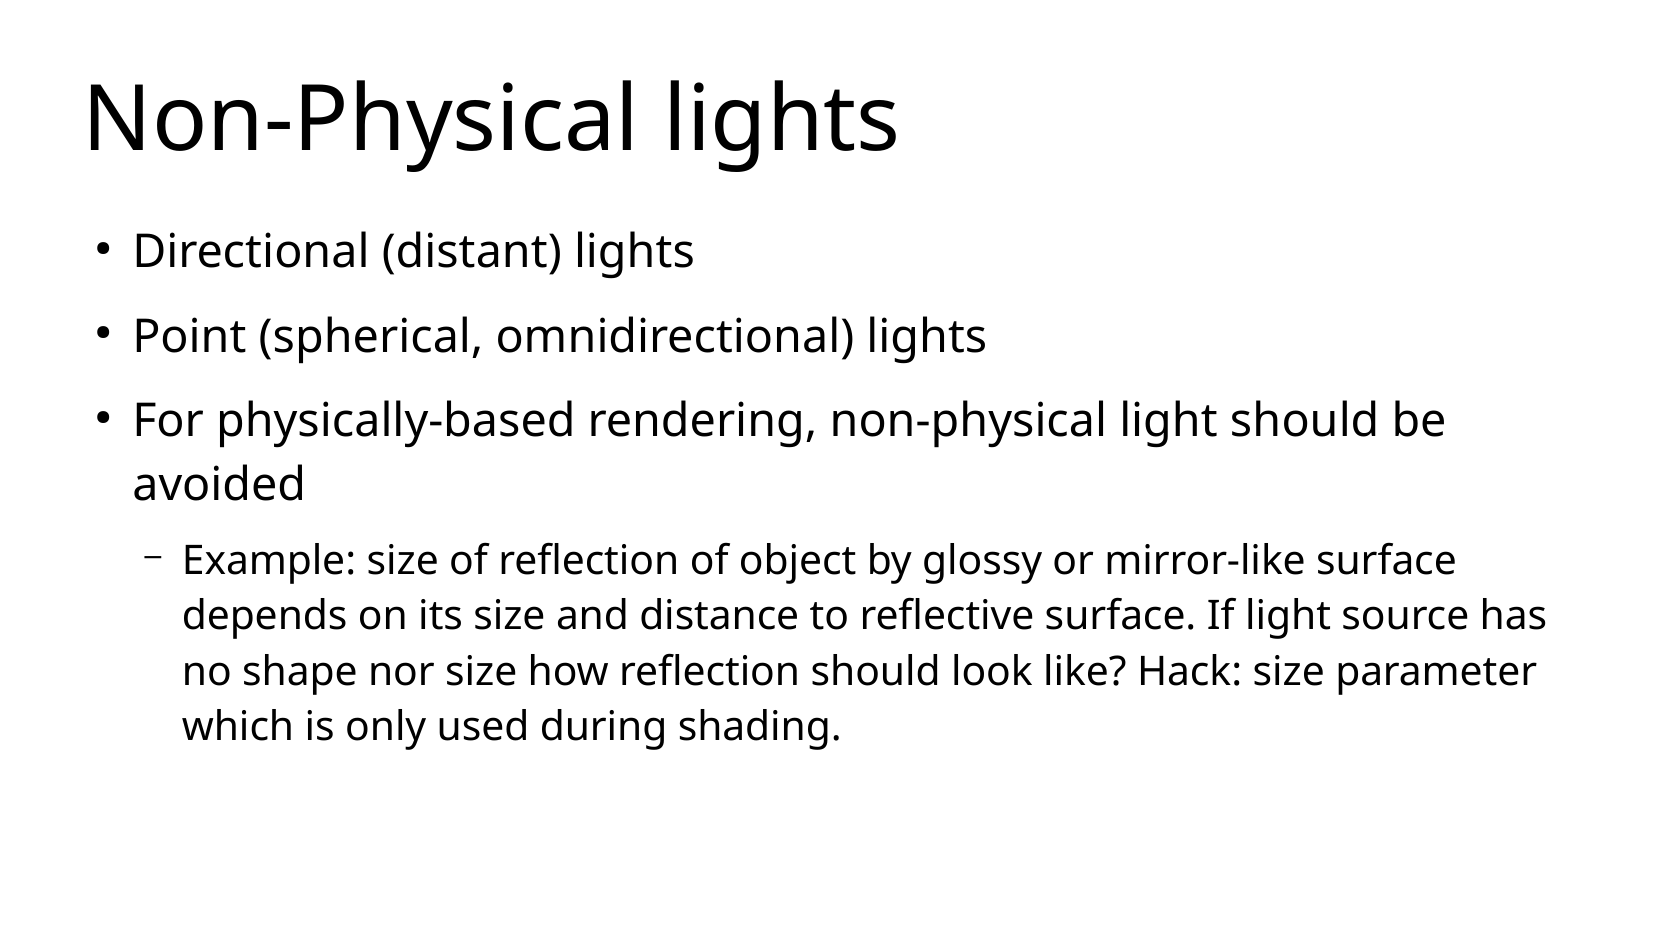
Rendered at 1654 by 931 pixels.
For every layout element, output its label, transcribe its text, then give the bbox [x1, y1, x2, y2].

title Non-Physical lights [82, 37, 1571, 193]
list Directional (distant) lights Point (spherical, omnidirectional) lights For physically-based rendering, non-physical light should be avoided Example: size of reflection of object by glossy or mirror-like surface depends on its size and distance to reflective surface. If light source has no shape nor size how reflection should look like? Hack: size parameter which is only used during shading. [82, 217, 1571, 758]
